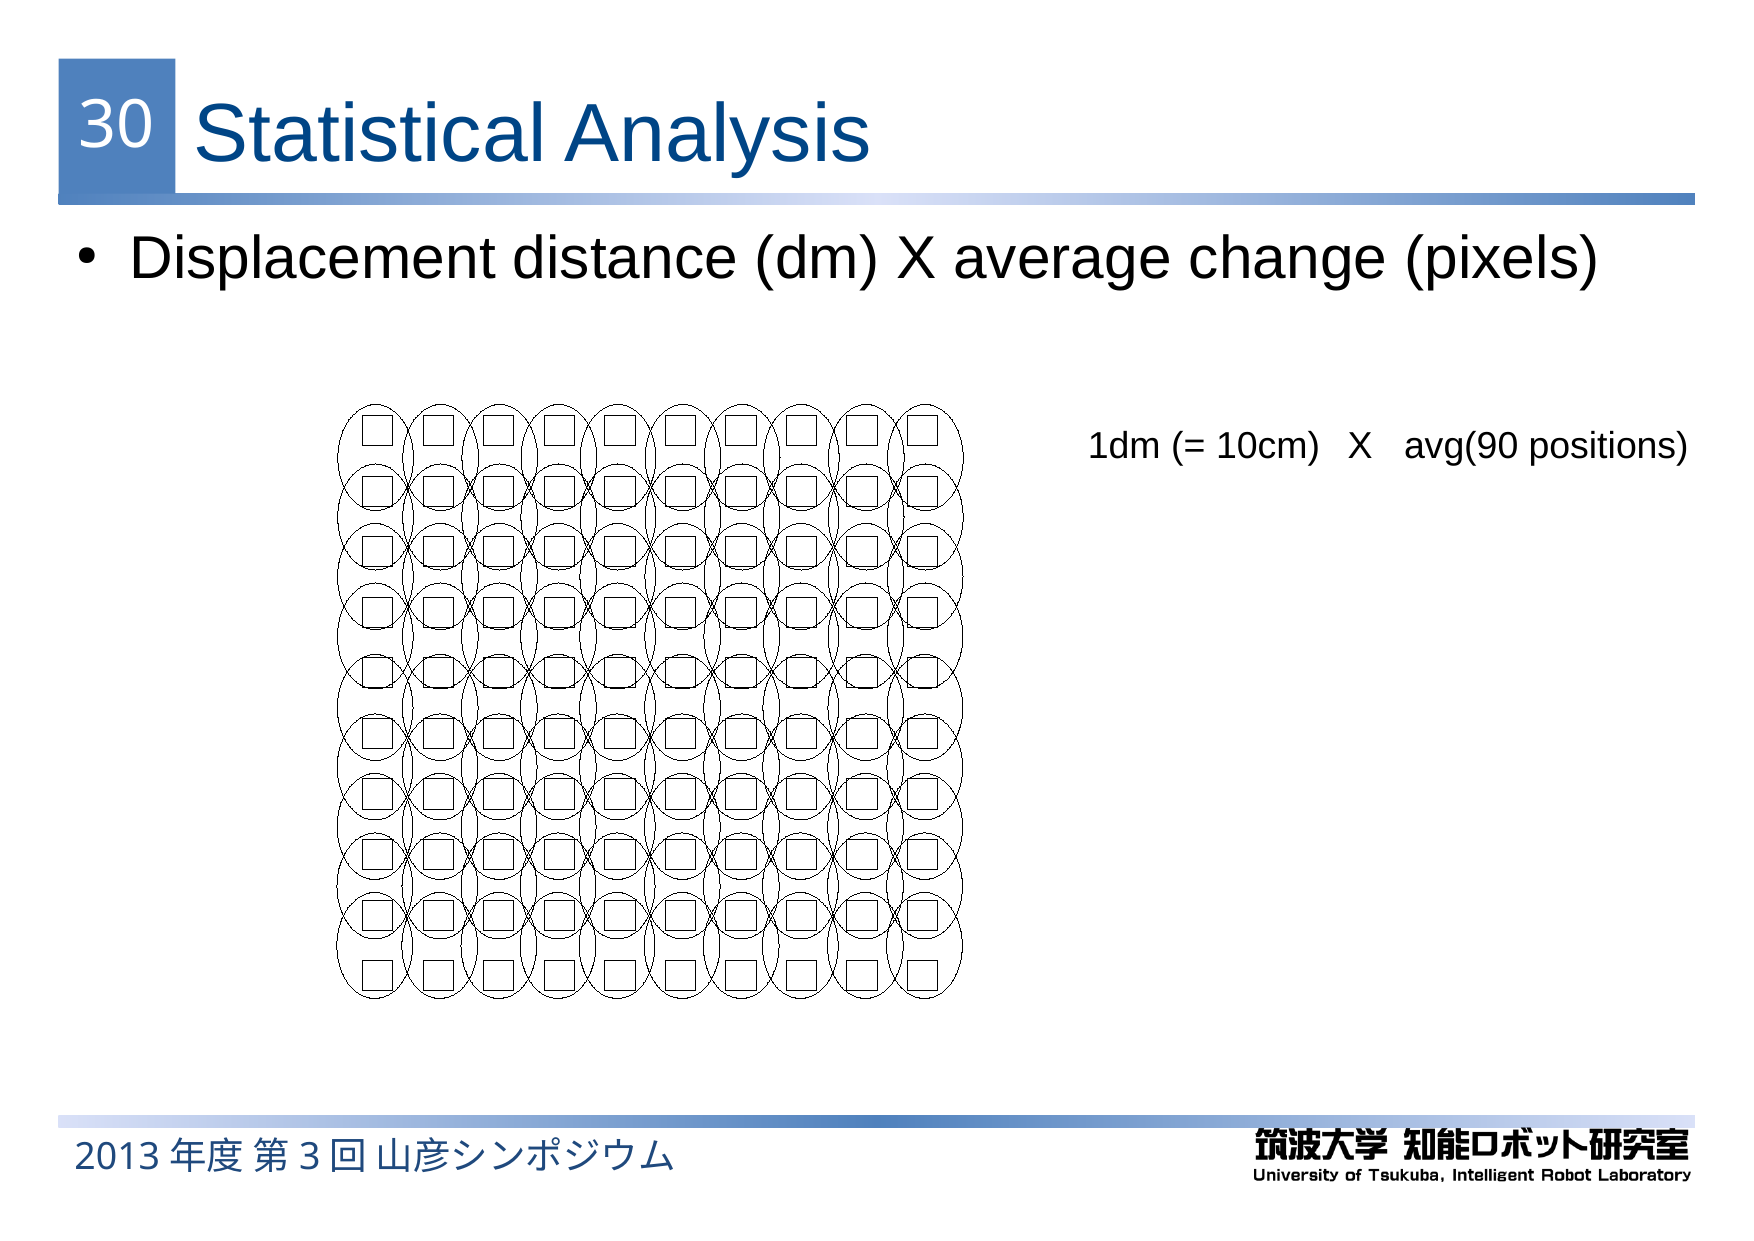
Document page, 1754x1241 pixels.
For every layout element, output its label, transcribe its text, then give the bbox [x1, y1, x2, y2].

title Statistical Analysis [193, 61, 1651, 205]
picture [1252, 1127, 1691, 1182]
list Displacement distance (dm) X average change (pixels) [58, 223, 1696, 359]
text_box X avg(90 positions) [1332, 416, 1719, 474]
text_box 1dm (= 10cm) [1073, 416, 1332, 474]
